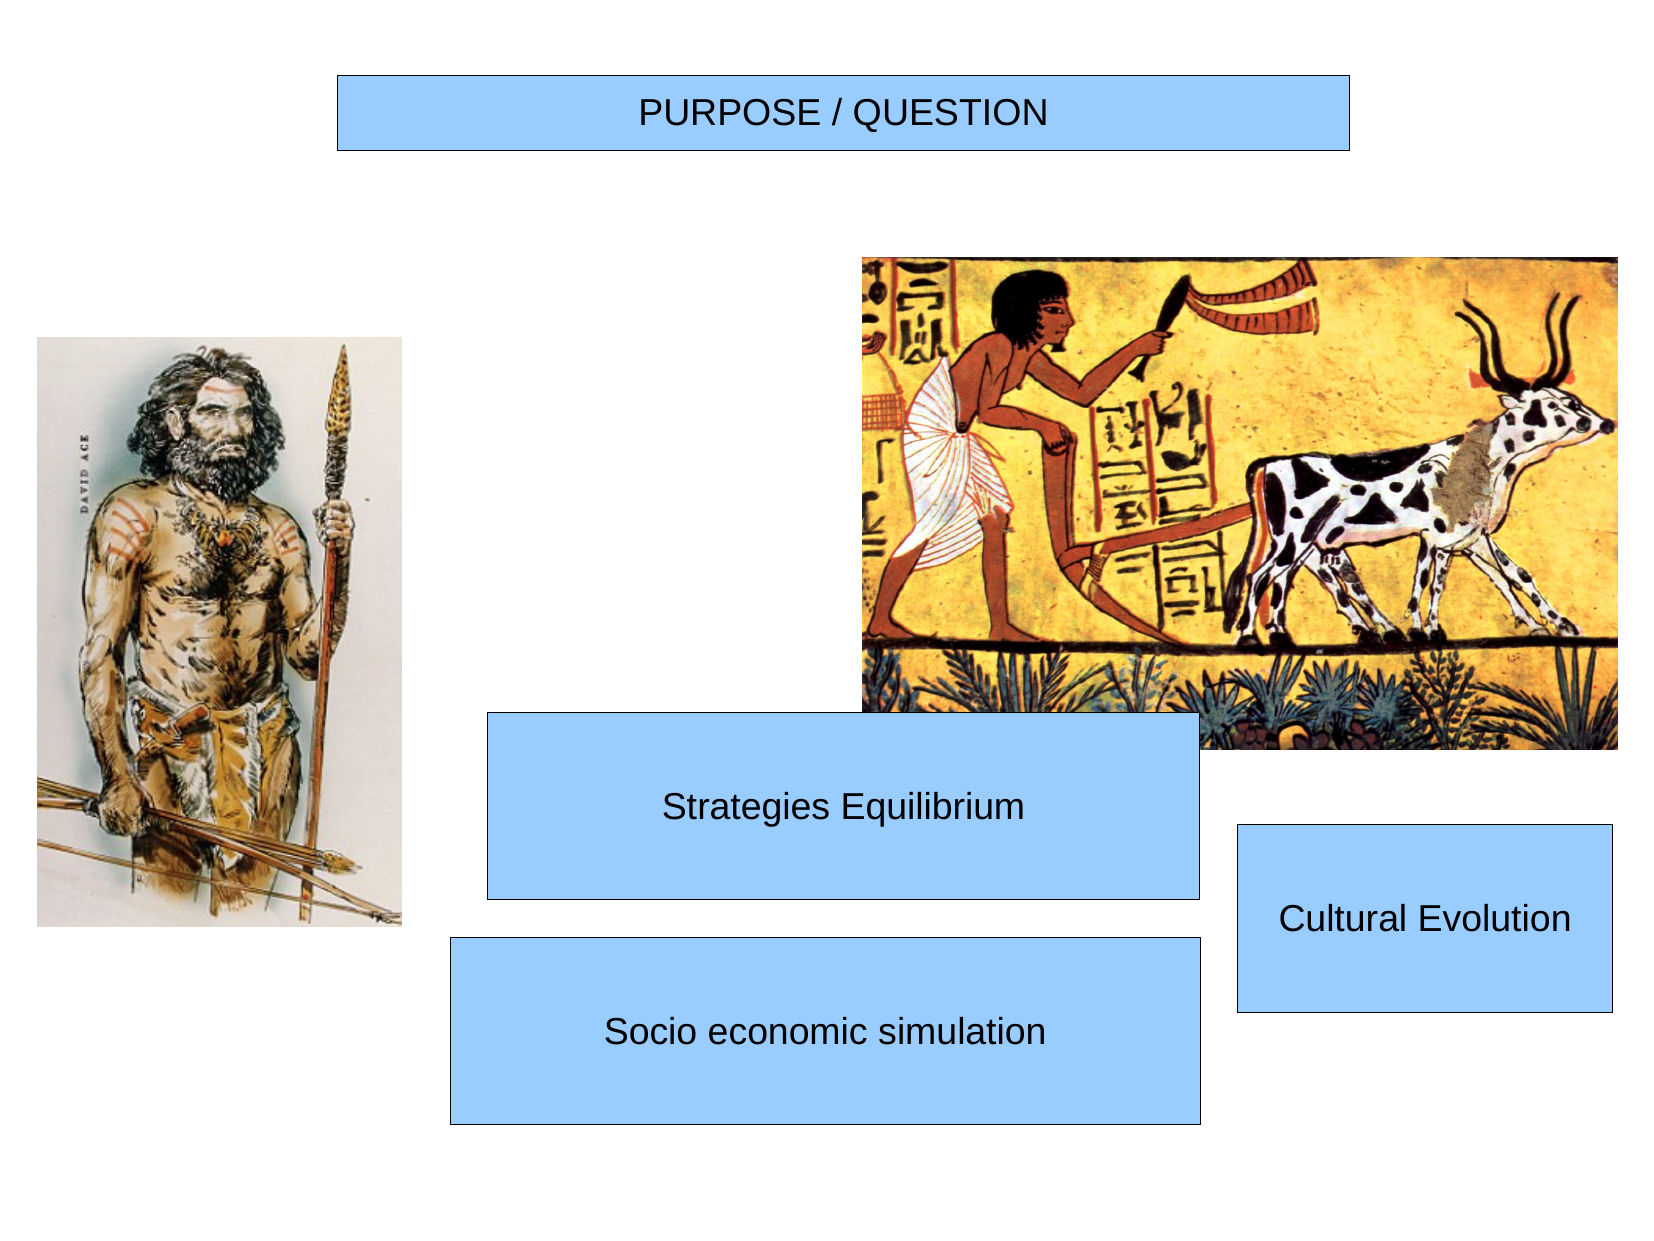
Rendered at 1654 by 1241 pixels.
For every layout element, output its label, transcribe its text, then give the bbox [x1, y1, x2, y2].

text_box PURPOSE / QUESTION [337, 75, 1350, 151]
picture [37, 337, 402, 927]
text_box Cultural Evolution [1237, 824, 1613, 1013]
picture [862, 257, 1618, 751]
text_box Strategies Equilibrium [487, 712, 1200, 900]
text_box Socio economic simulation [450, 937, 1201, 1125]
